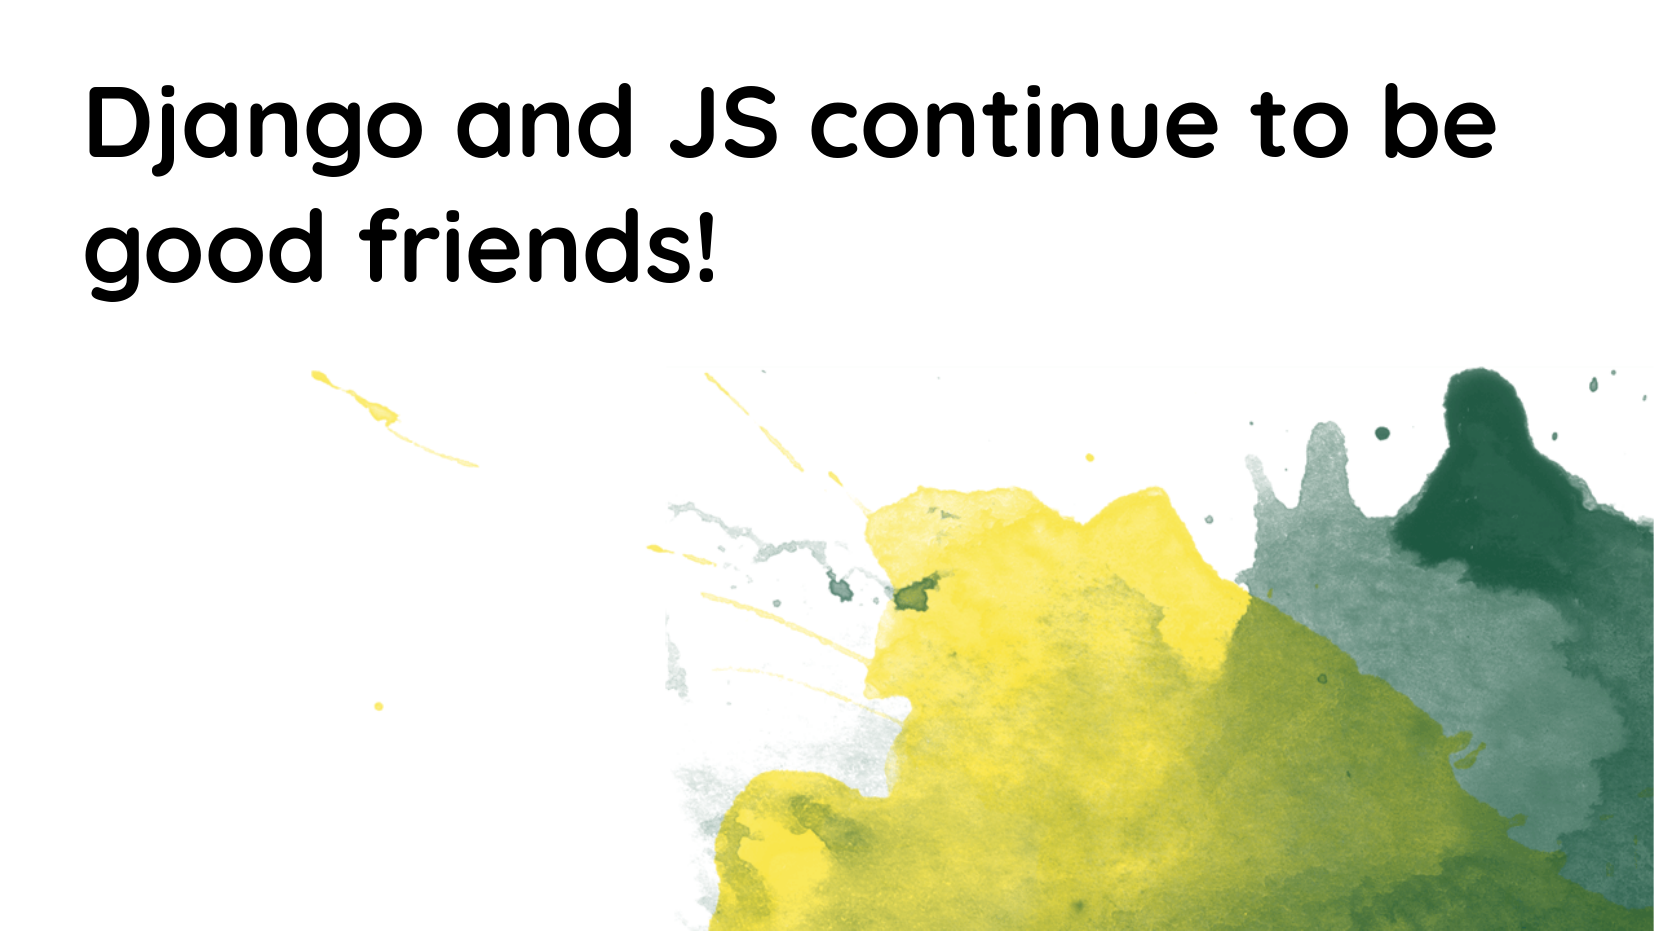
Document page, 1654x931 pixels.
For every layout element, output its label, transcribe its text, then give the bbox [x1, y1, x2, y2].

title Django and JS continue to be good friends! [82, 56, 1571, 308]
picture [0, 0, 1654, 931]
